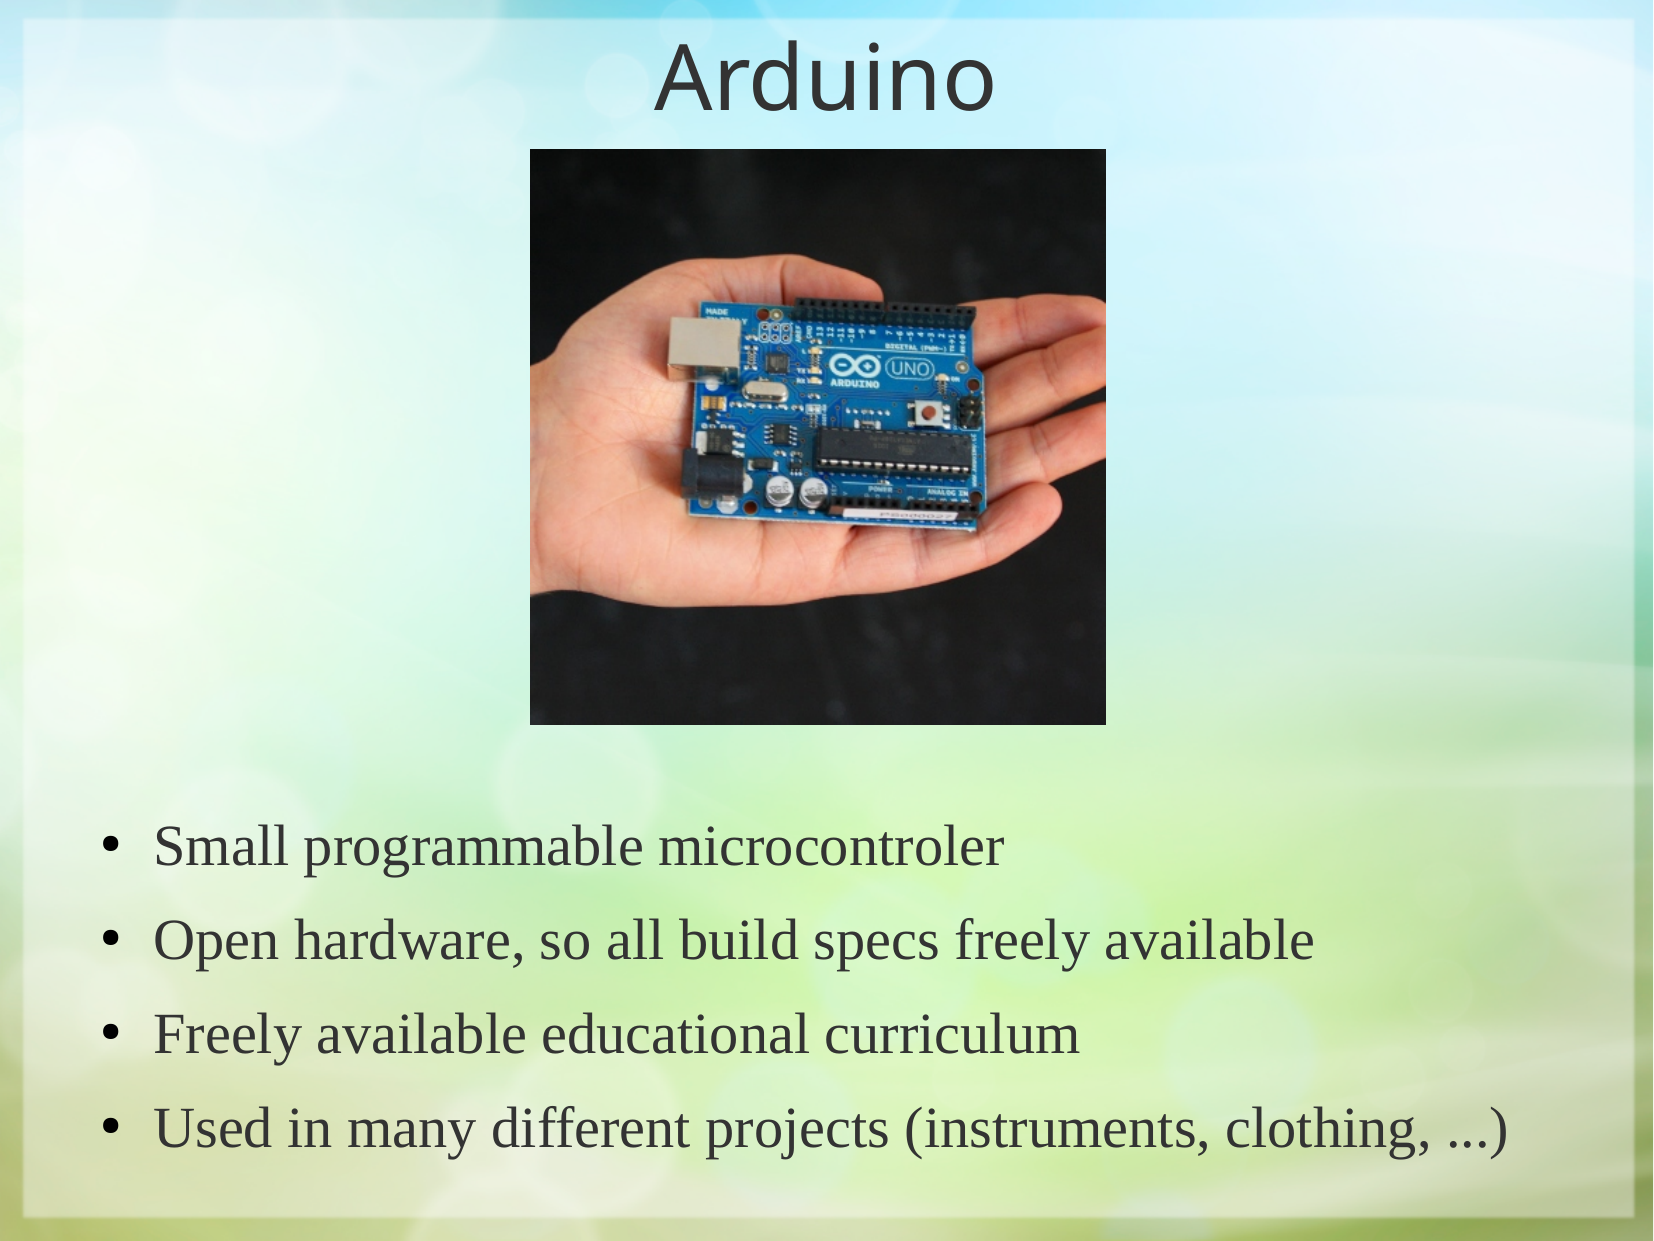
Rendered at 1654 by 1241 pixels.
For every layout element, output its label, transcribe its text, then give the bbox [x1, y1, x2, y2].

picture [0, 0, 1654, 1241]
list Small programmable microcontroler Open hardware, so all build specs freely available Freely available educational curriculum Used in many different projects (instruments, clothing, ...) [82, 813, 1571, 1160]
title Arduino [82, 0, 1571, 151]
